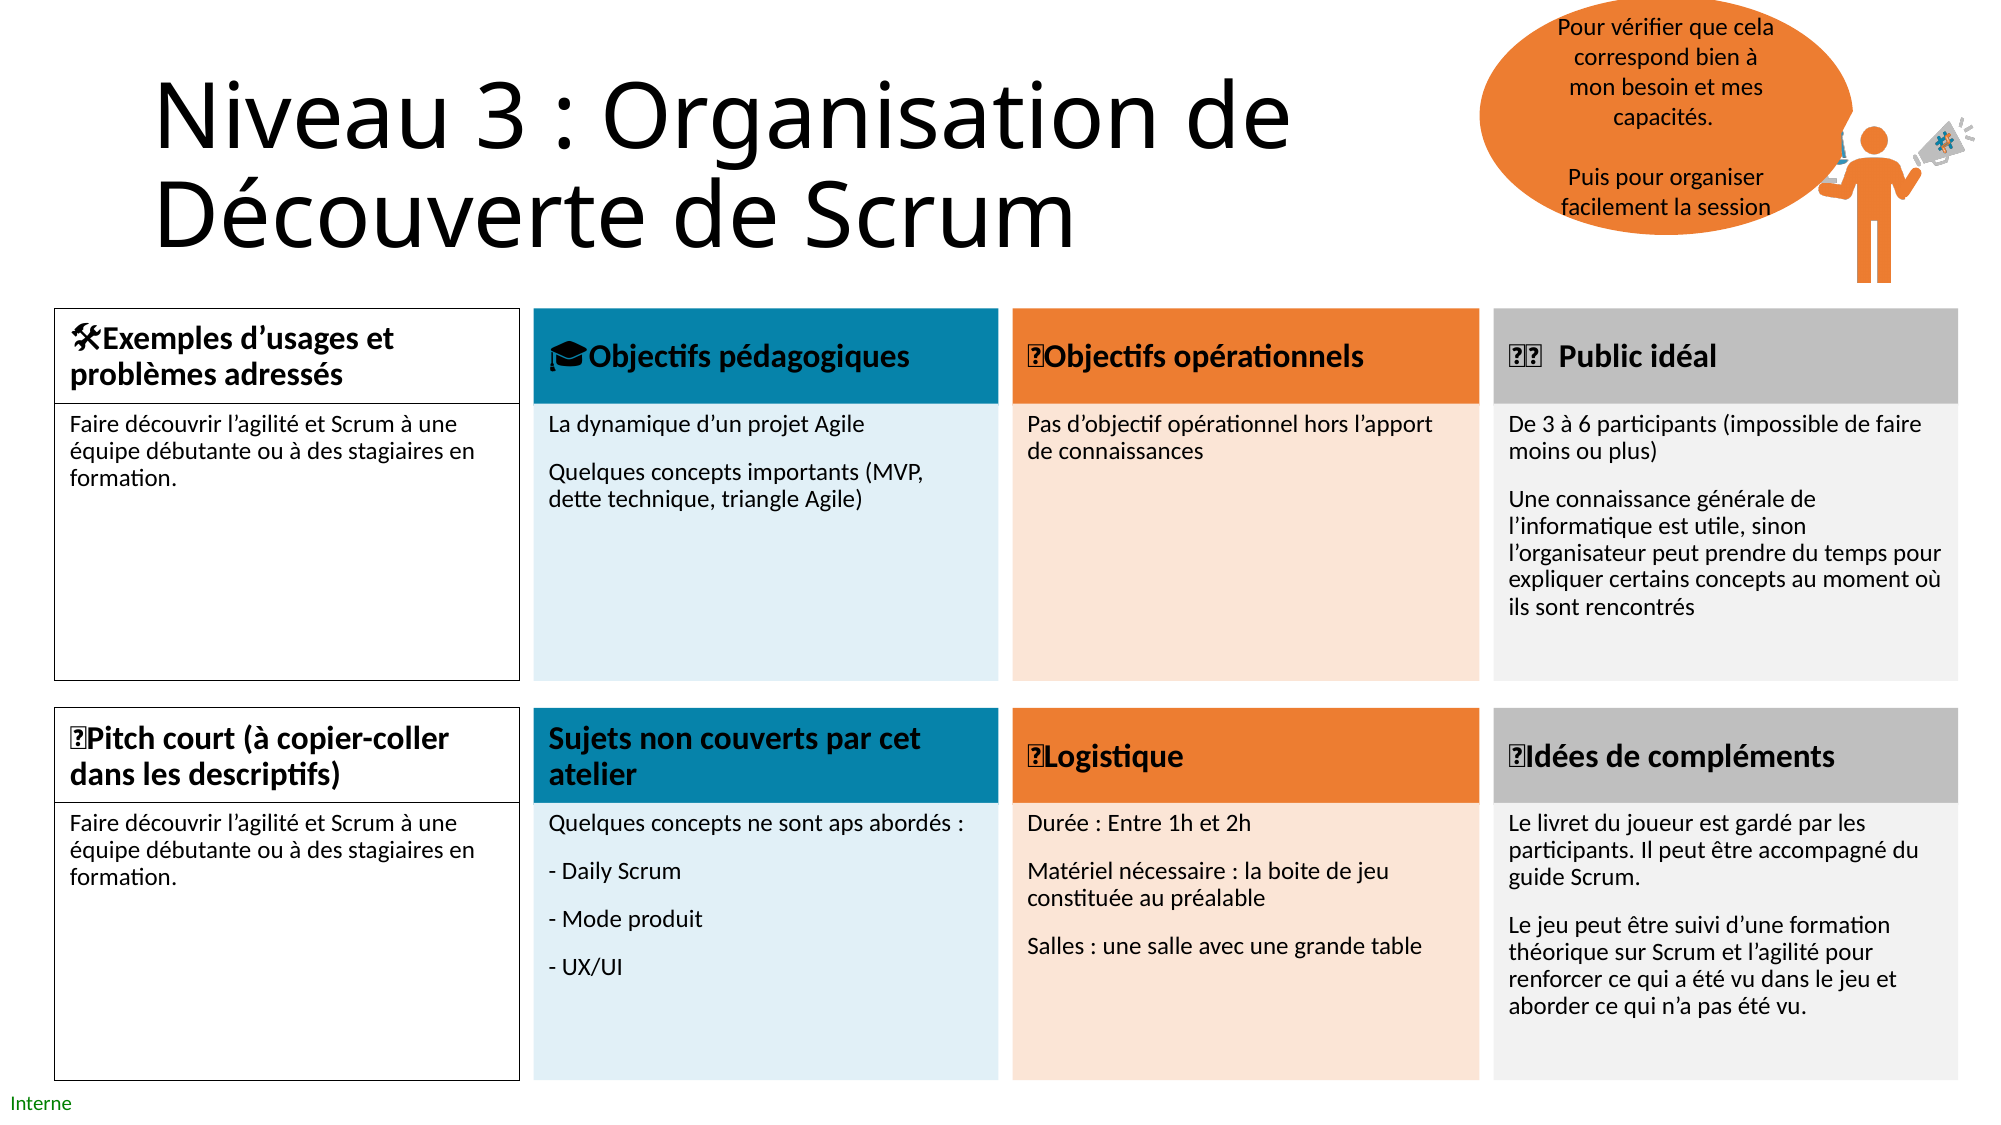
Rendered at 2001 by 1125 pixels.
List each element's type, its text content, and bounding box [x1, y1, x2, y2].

text_box 🎓Objectifs pédagogiques [533, 308, 999, 403]
text_box Le livret du joueur est gardé par les participants. Il peut être accompagné du guide Scrum. Le jeu peut être suivi d’une formation théorique sur Scrum et l’agilité pour renforcer ce qui a été vu dans le jeu et aborder ce qui n’a pas été vu. [1493, 802, 1959, 1081]
text_box La dynamique d’un projet Agile Quelques concepts importants (MVP, dette technique, triangle Agile) [533, 403, 999, 681]
title Niveau 3 : Organisation de Découverte de Scrum [137, 59, 1382, 278]
text_box 🎯Objectifs opérationnels [1012, 308, 1480, 403]
text_box Faire découvrir l’agilité et Scrum à une équipe débutante ou à des stagiaires en formation. [54, 403, 520, 681]
text_box Pas d’objectif opérationnel hors l’apport de connaissances [1012, 403, 1480, 681]
picture [1793, 102, 1981, 288]
text_box 💡Idées de compléments [1493, 707, 1959, 802]
text_box 🛠️Exemples d’usages et problèmes adressés [54, 308, 520, 403]
text_box [1898, 167, 1922, 198]
text_box Sujets non couverts par cet atelier [533, 707, 999, 802]
text_box De 3 à 6 participants (impossible de faire moins ou plus) Une connaissance générale de l’informatique est utile, sinon l’organisateur peut prendre du temps pour expliquer certains concepts au moment où ils sont rencontrés [1493, 403, 1959, 681]
text_box Quelques concepts ne sont aps abordés : - Daily Scrum - Mode produit - UX/UI [533, 802, 999, 1081]
text_box 📅Logistique [1012, 707, 1480, 802]
text_box 🧑‍🤝‍🧑Public idéal [1493, 308, 1959, 403]
text_box Faire découvrir l’agilité et Scrum à une équipe débutante ou à des stagiaires en formation. [54, 802, 520, 1081]
text_box Durée : Entre 1h et 2h Matériel nécessaire : la boite de jeu constituée au préalable Salles : une salle avec une grande table [1012, 802, 1480, 1081]
text_box Pour vérifier que cela correspond bien à mon besoin et mes capacités. Puis pour organiser facilement la session [1479, 0, 1853, 235]
text_box 🎤Pitch court (à copier-coller dans les descriptifs) [54, 707, 520, 802]
